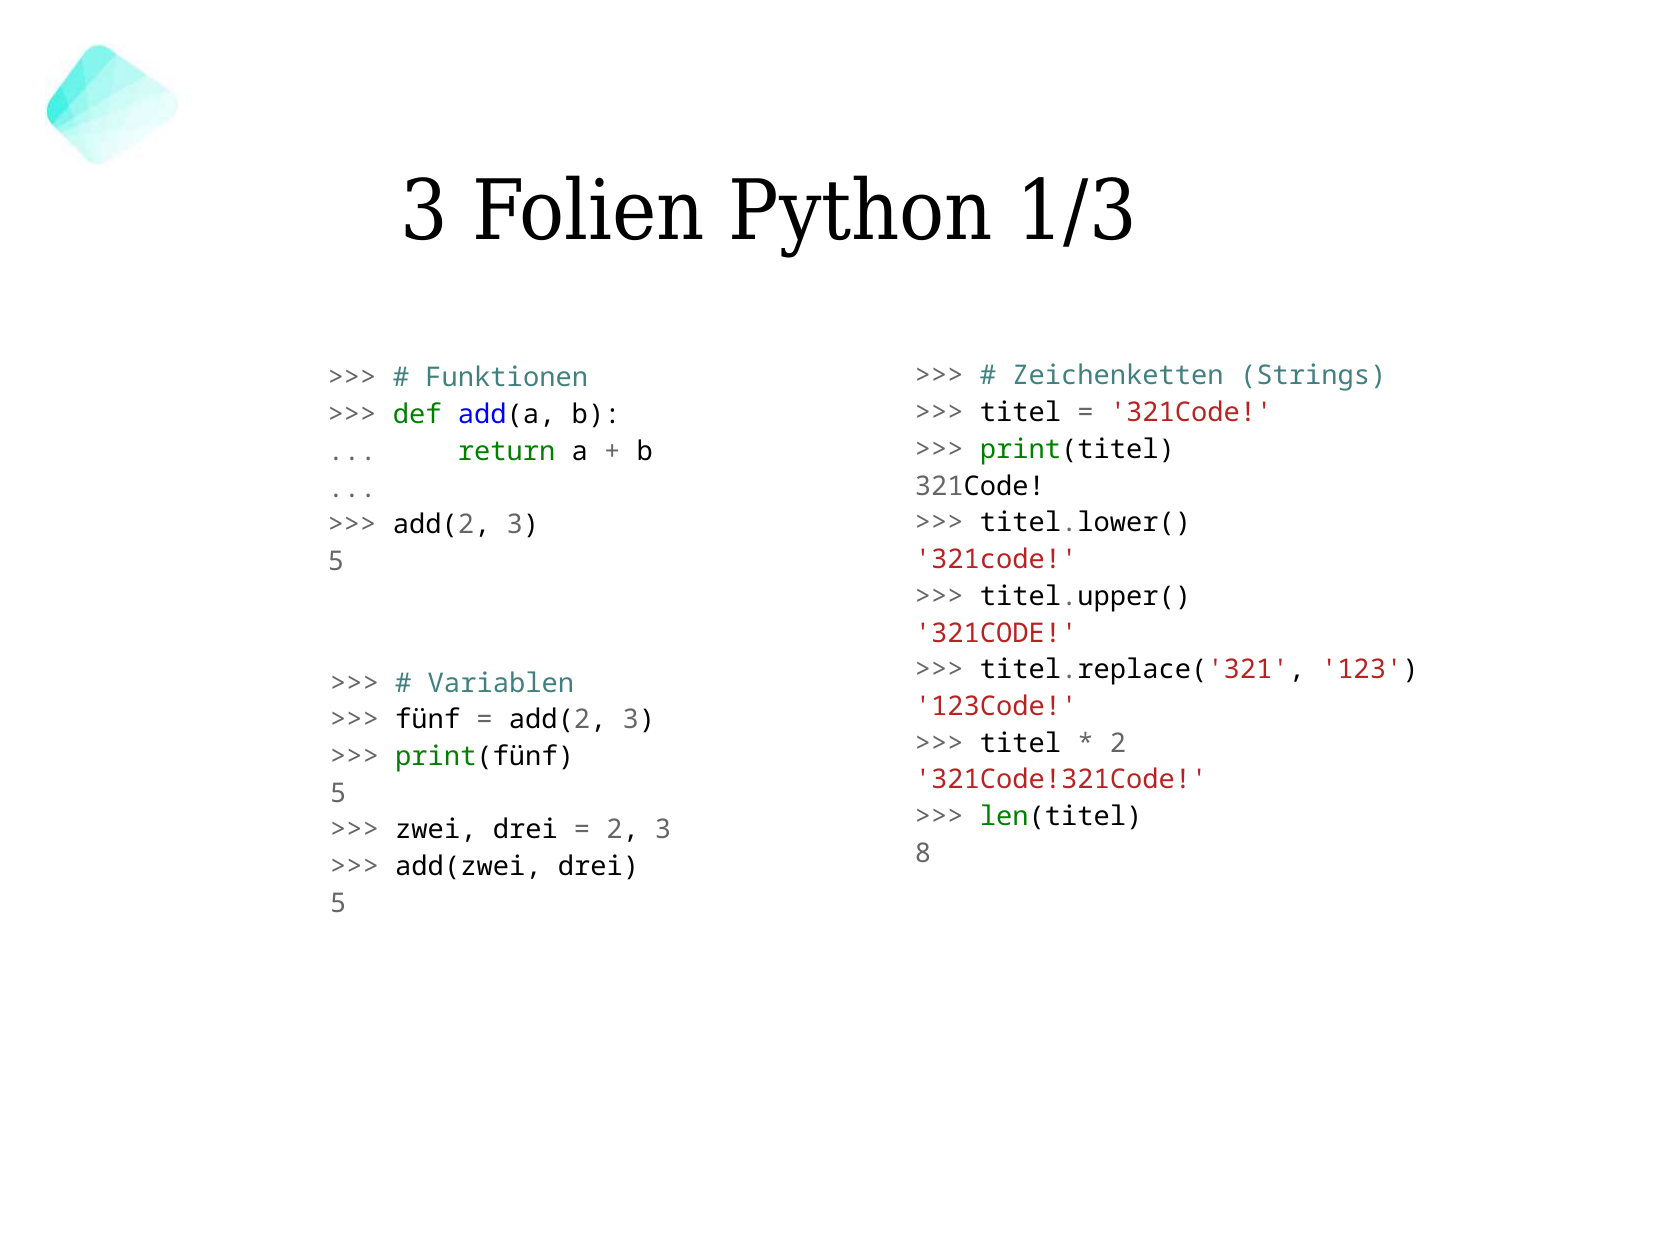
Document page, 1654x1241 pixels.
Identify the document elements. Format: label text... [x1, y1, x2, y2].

text_box 3 Folien Python 1/3 [385, 155, 1153, 267]
text_box >>> # Variablen >>> fünf = add(2, 3) >>> print(fünf) 5 >>> zwei, drei = 2, 3 >>> add(zwei, drei) 5 [315, 655, 901, 964]
text_box >>> # Funktionen >>> def add(a, b): ... return a + b ... >>> add(2, 3) 5 [313, 350, 869, 617]
picture [45, 44, 181, 167]
text_box >>> # Zeichenketten (Strings) >>> titel = '321Code!' >>> print(titel) 321Code! >>> titel.lower() '321code!' >>> titel.upper() '321CODE!' >>> titel.replace('321', '123') '123Code!' >>> titel * 2 '321Code!321Code!' >>> len(titel) 8 [900, 348, 1486, 949]
